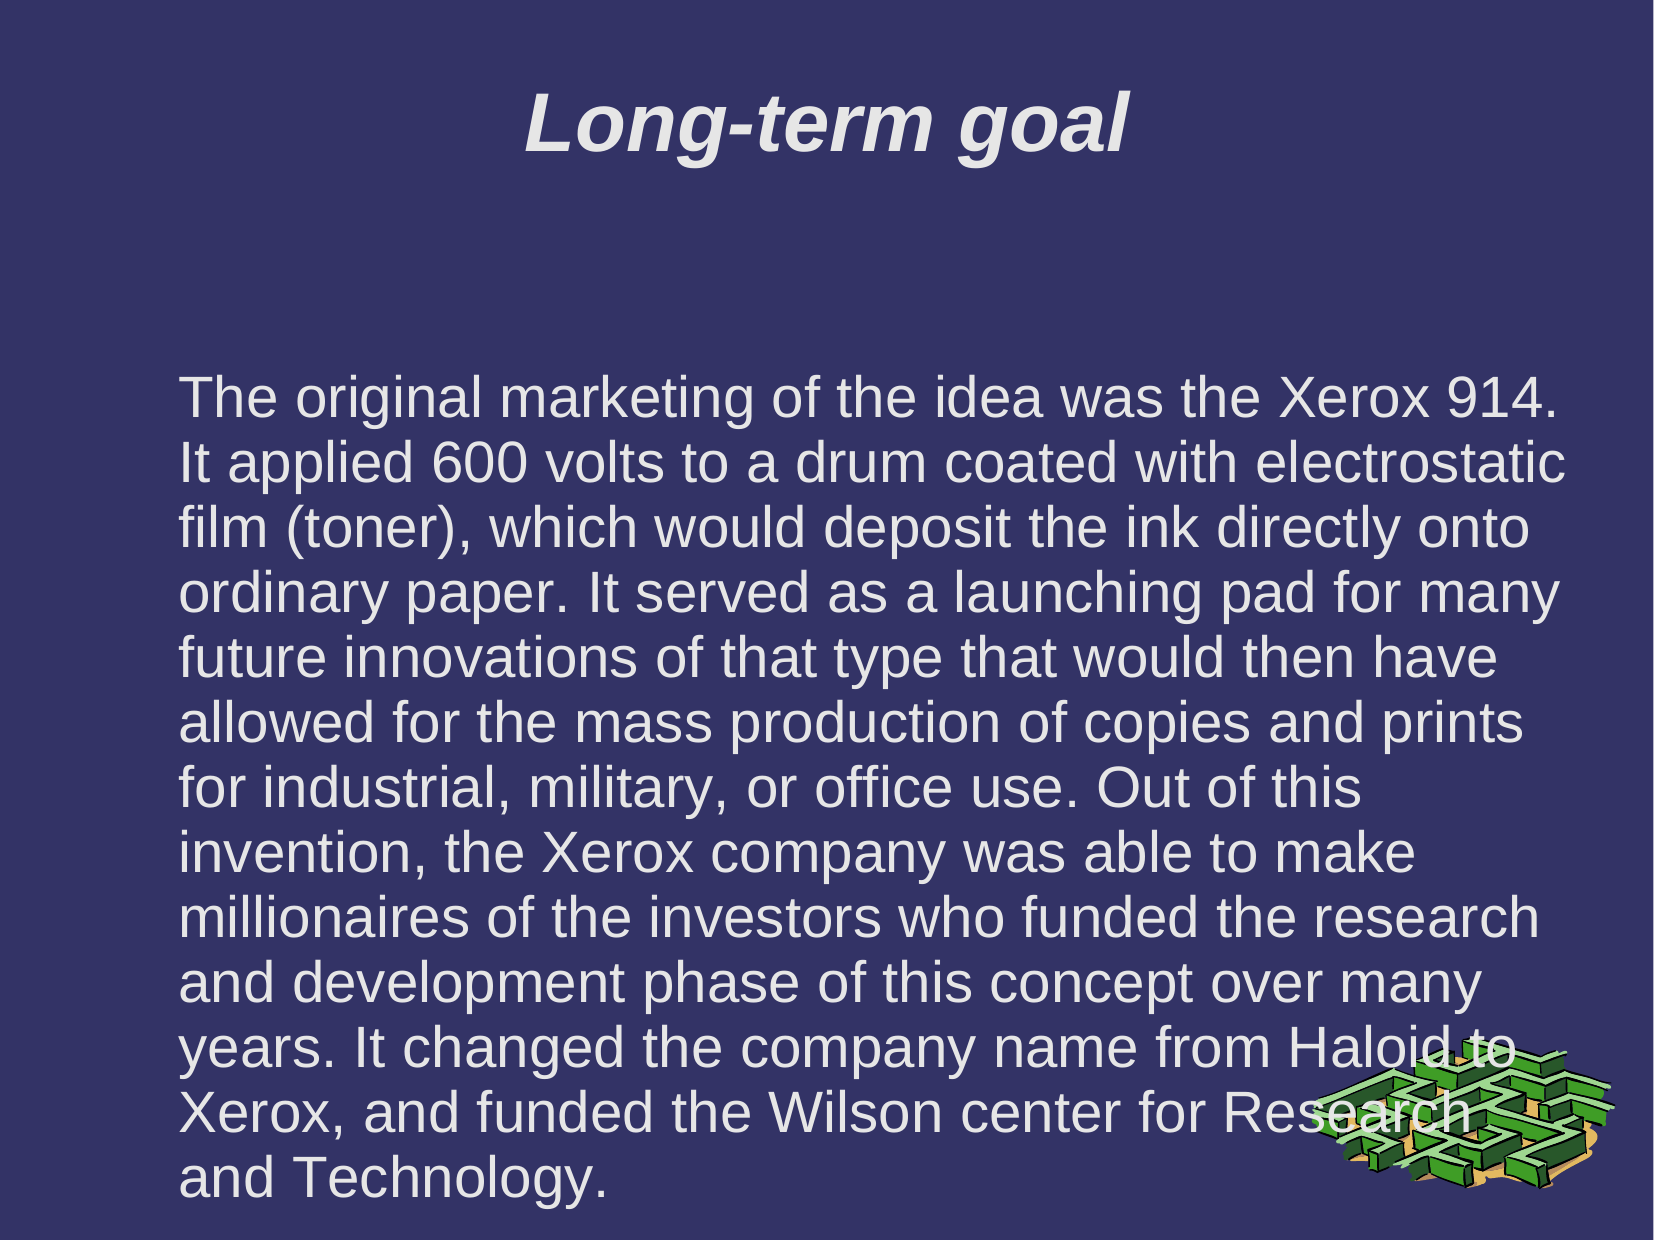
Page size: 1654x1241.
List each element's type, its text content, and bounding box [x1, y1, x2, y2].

title Long-term goal [121, 19, 1534, 227]
list The original marketing of the idea was the Xerox 914. It applied 600 volts to a drum coated with electrostatic film (toner), which would deposit the ink directly onto ordinary paper. It served as a launching pad for many future innovations of that type that would then have allowed for the mass production of copies and prints for industrial, military, or office use. Out of this invention, the Xerox company was able to make millionaires of the investors who funded the research and development phase of this concept over many years. It changed the company name from Haloid to Xerox, and funded the Wilson center for Research and Technology. [178, 364, 1570, 1208]
